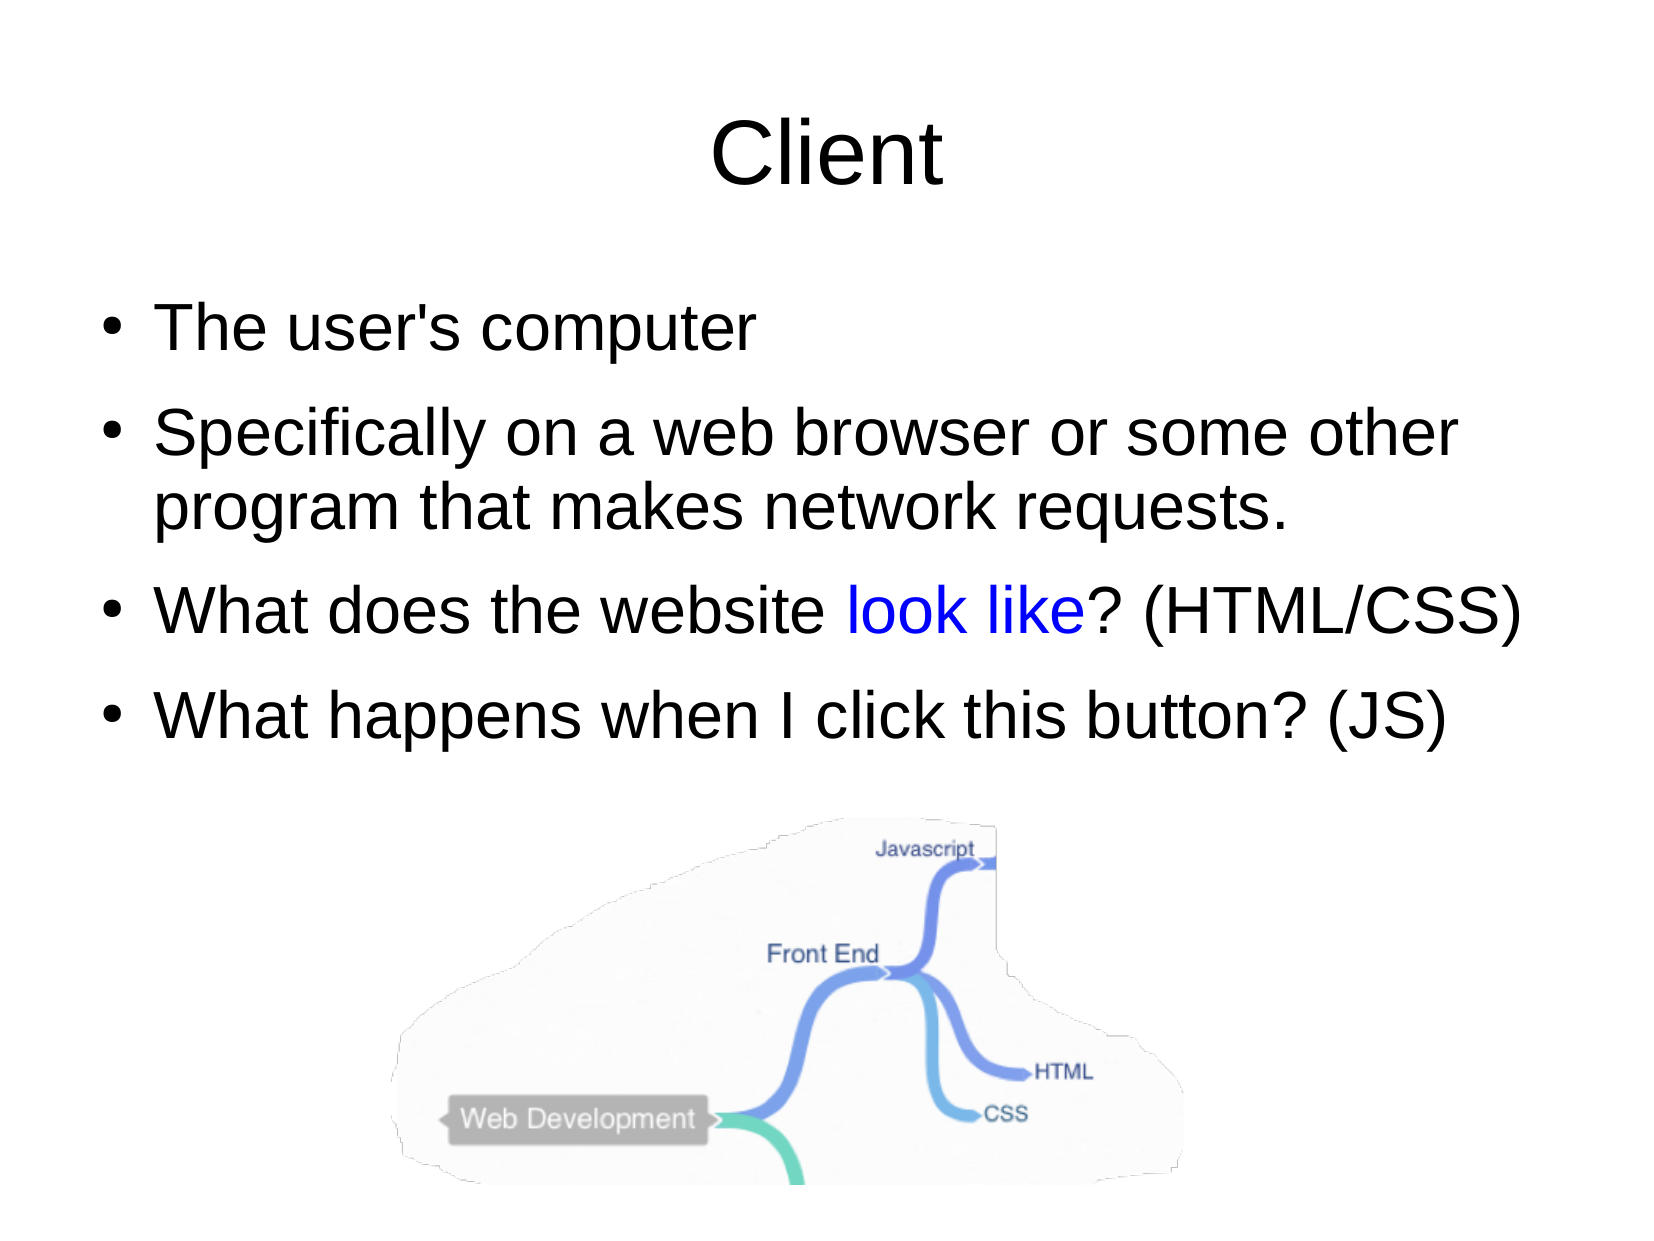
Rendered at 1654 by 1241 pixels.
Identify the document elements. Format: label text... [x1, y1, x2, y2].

picture [390, 817, 1184, 1186]
list The user's computer Specifically on a web browser or some other program that makes network requests. What does the website look like? (HTML/CSS) What happens when I click this button? (JS) [82, 290, 1571, 1010]
title Client [82, 49, 1571, 257]
